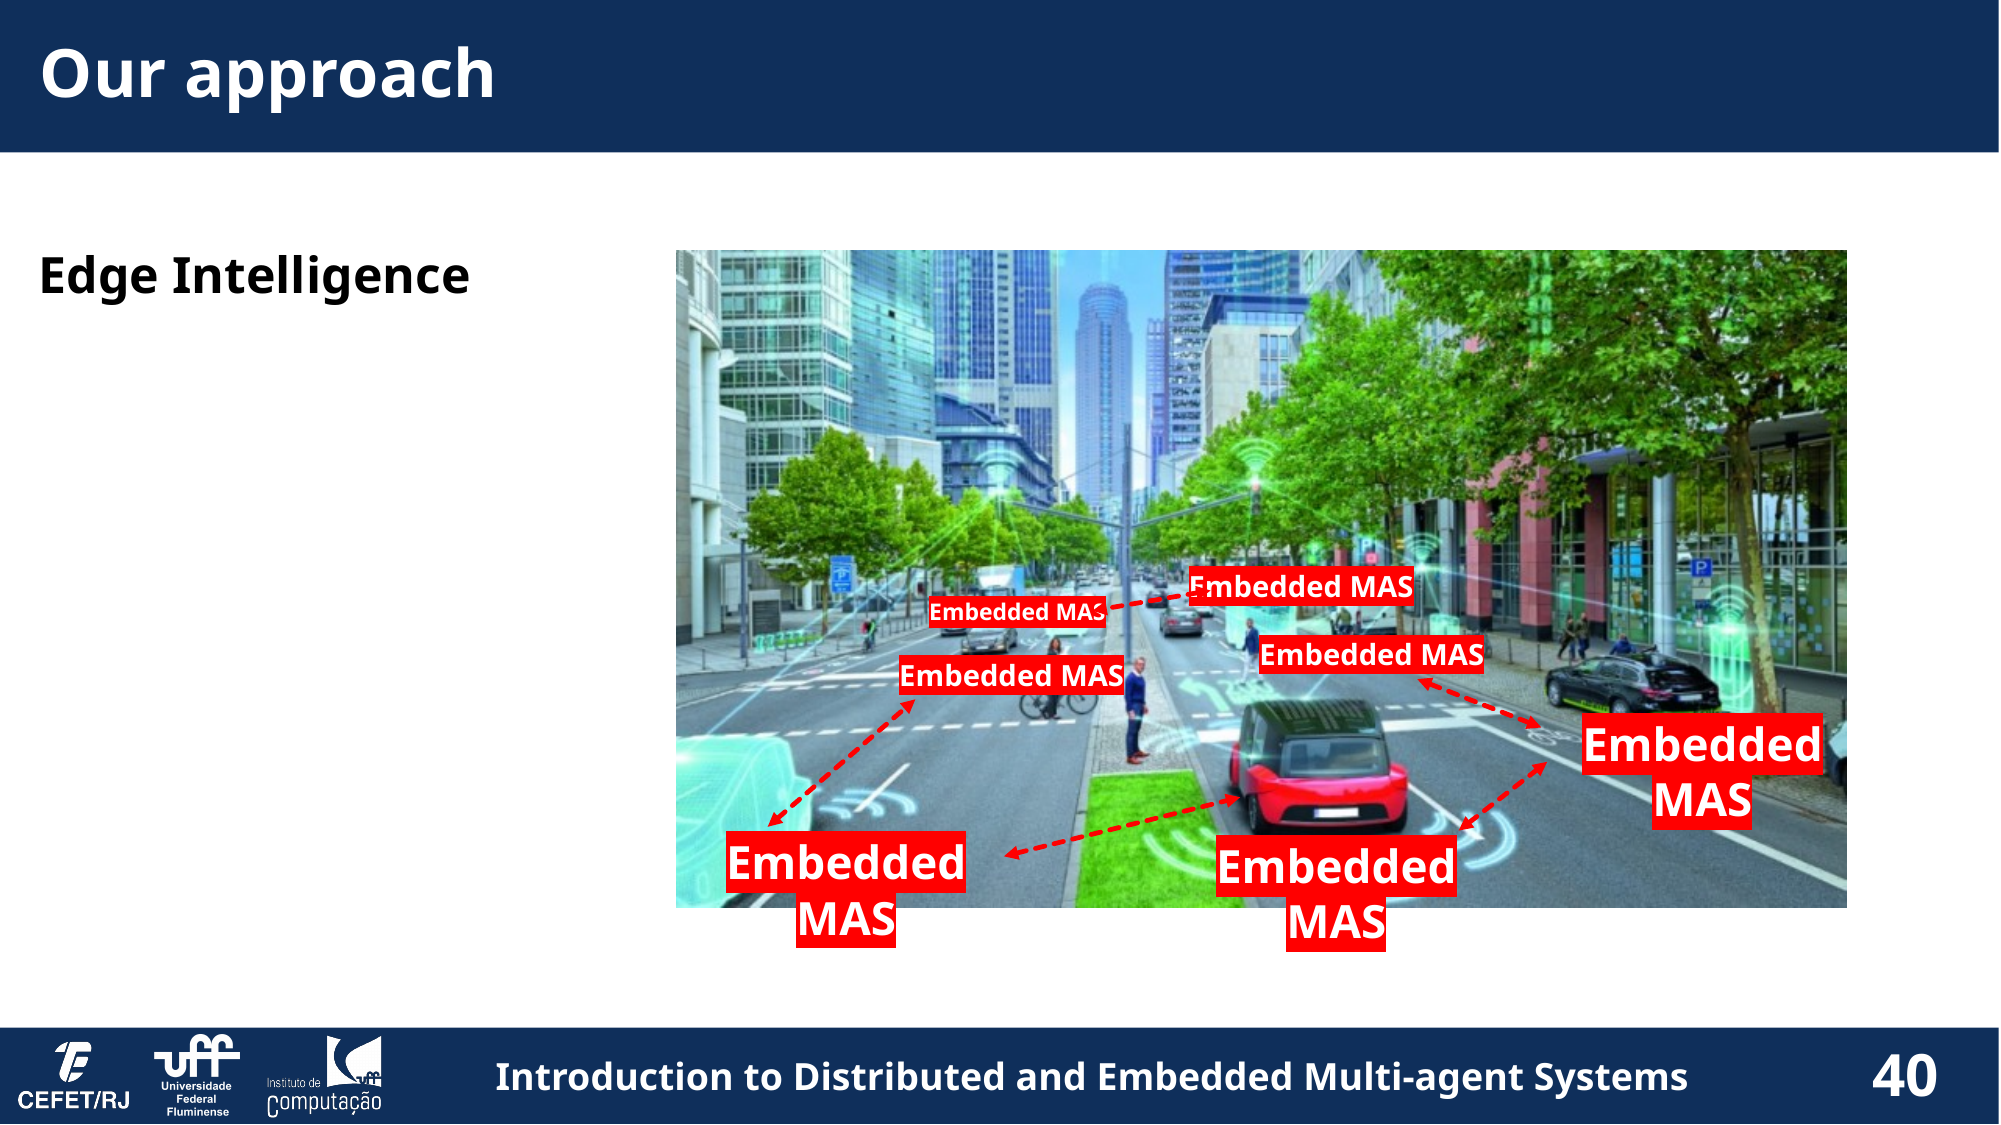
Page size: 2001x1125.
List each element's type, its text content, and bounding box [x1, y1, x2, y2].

picture [265, 1033, 383, 1118]
text_box Our approach [25, 23, 1998, 116]
text_box Edge Intelligence [23, 236, 639, 491]
text_box Embedded MAS [685, 826, 1008, 952]
text_box Embedded MAS [1210, 629, 1534, 680]
text_box Embedded MAS [1541, 708, 1864, 834]
text_box Embedded MAS [1139, 560, 1463, 611]
text_box Embedded MAS [850, 649, 1173, 700]
text_box Embedded MAS [1175, 830, 1498, 956]
picture [153, 1033, 241, 1121]
text_box Embedded MAS [856, 590, 1179, 633]
picture [18, 1021, 129, 1125]
picture [676, 250, 1847, 908]
